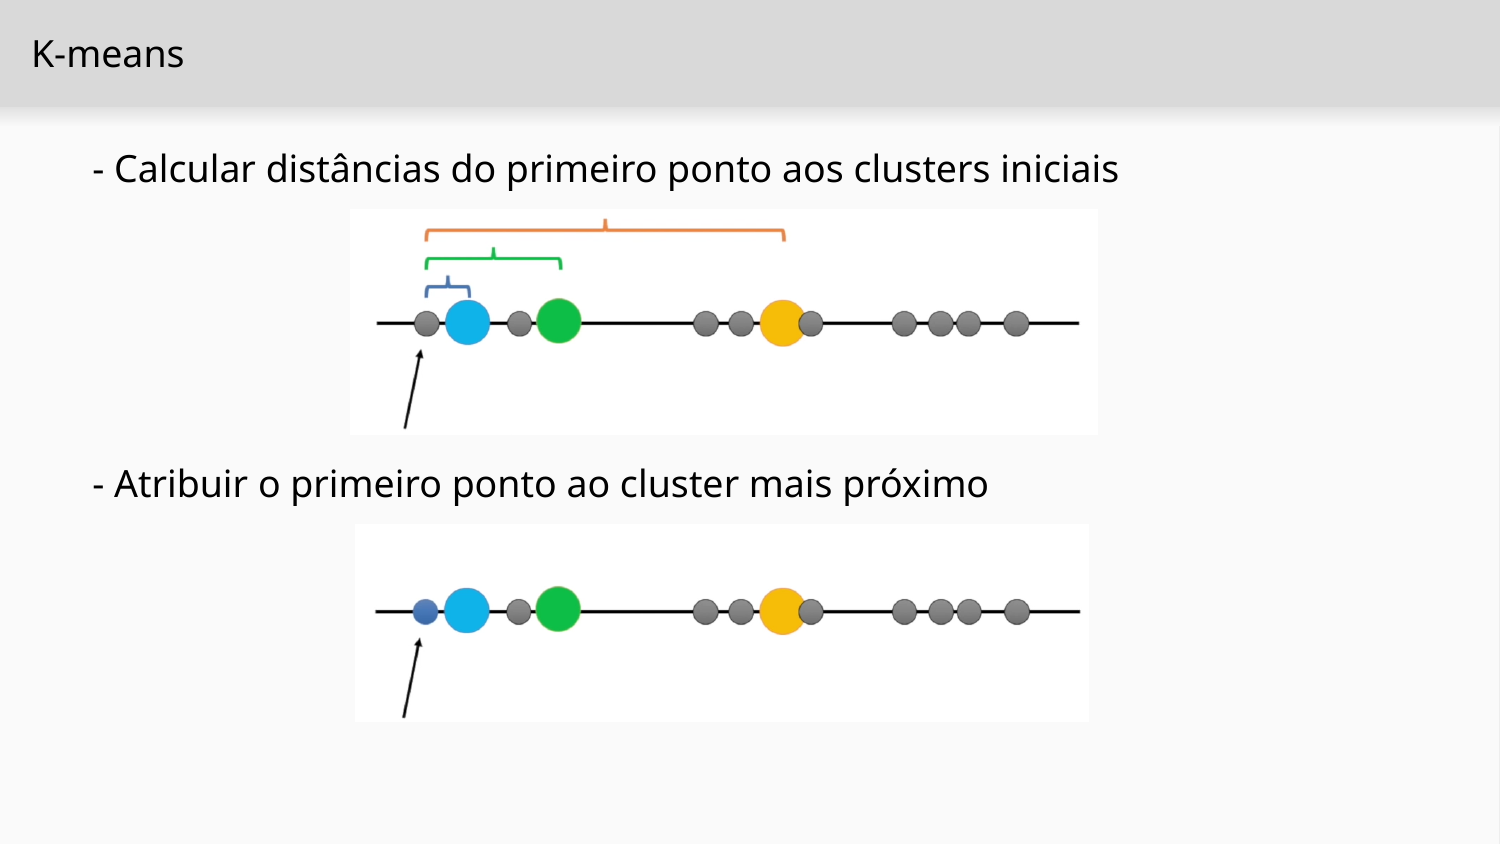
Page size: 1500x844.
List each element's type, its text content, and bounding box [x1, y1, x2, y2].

title K-means [16, 2, 1464, 102]
list - Calcular distâncias do primeiro ponto aos clusters iniciais - Atribuir o primeiro ponto ao cluster mais próximo [77, 129, 1422, 525]
picture [355, 524, 1089, 722]
picture [350, 209, 1098, 436]
